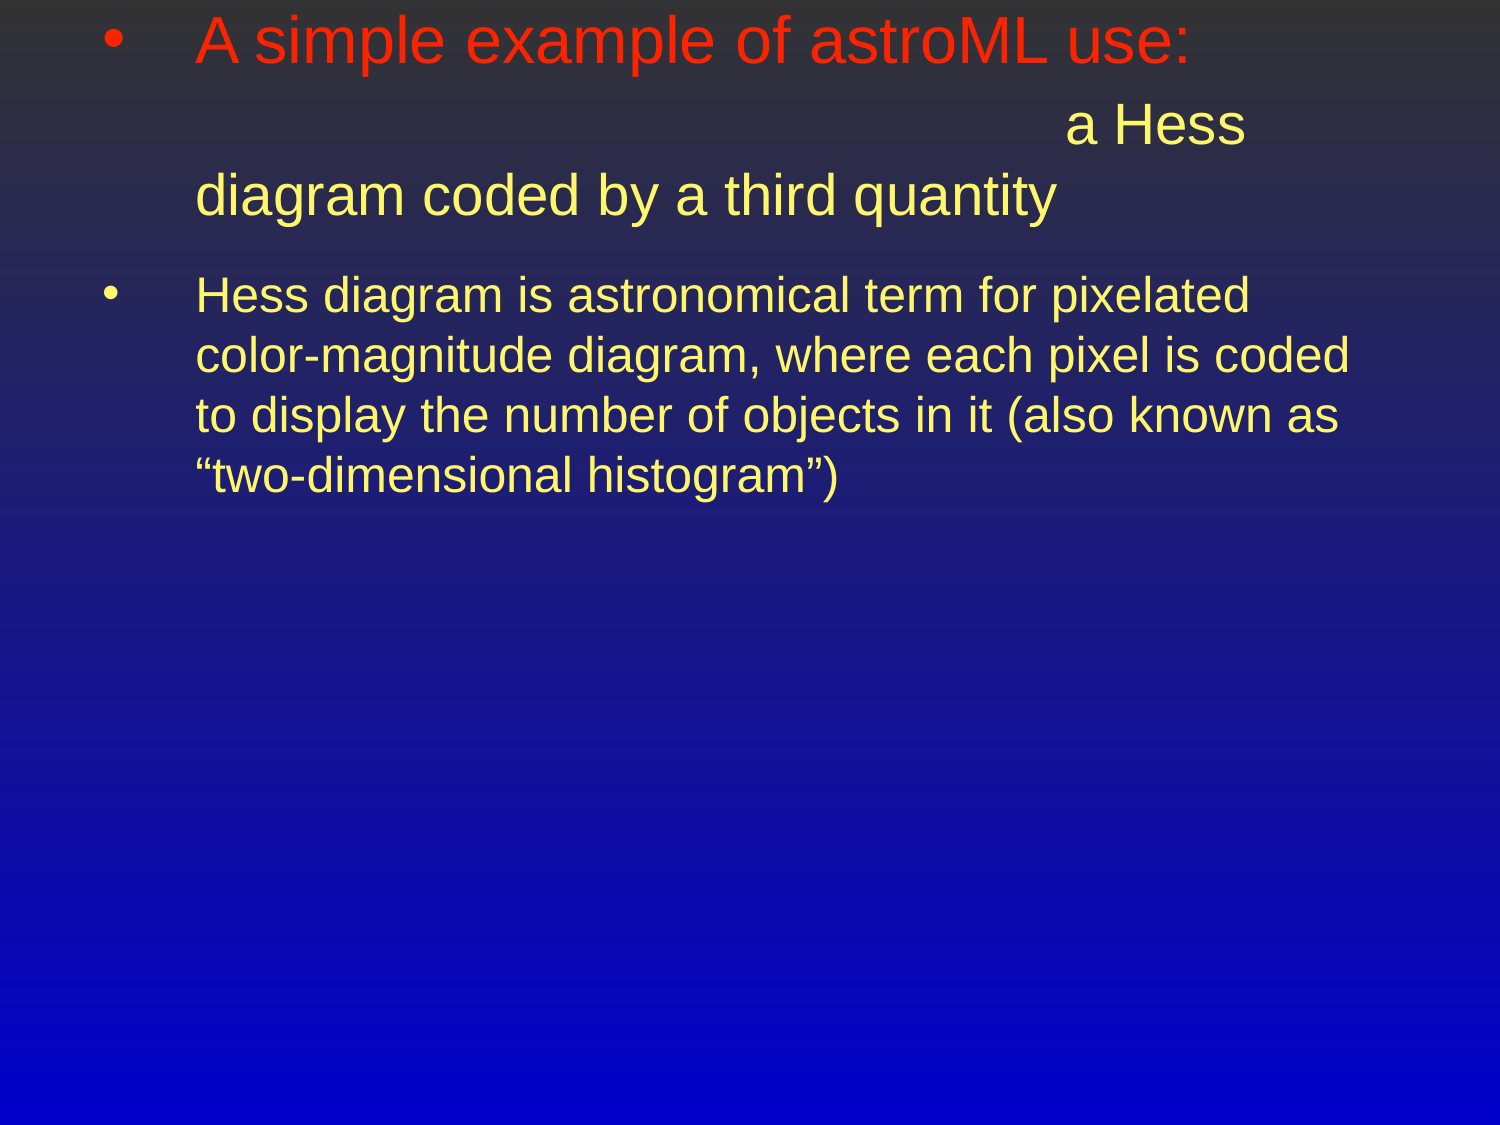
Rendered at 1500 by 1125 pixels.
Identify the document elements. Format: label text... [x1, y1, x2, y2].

list A simple example of astroML use: a Hess diagram coded by a third quantity Hess diagram is astronomical term for pixelated color-magnitude diagram, where each pixel is coded to display the number of objects in it (also known as “two-dimensional histogram”) [0, 0, 1373, 750]
